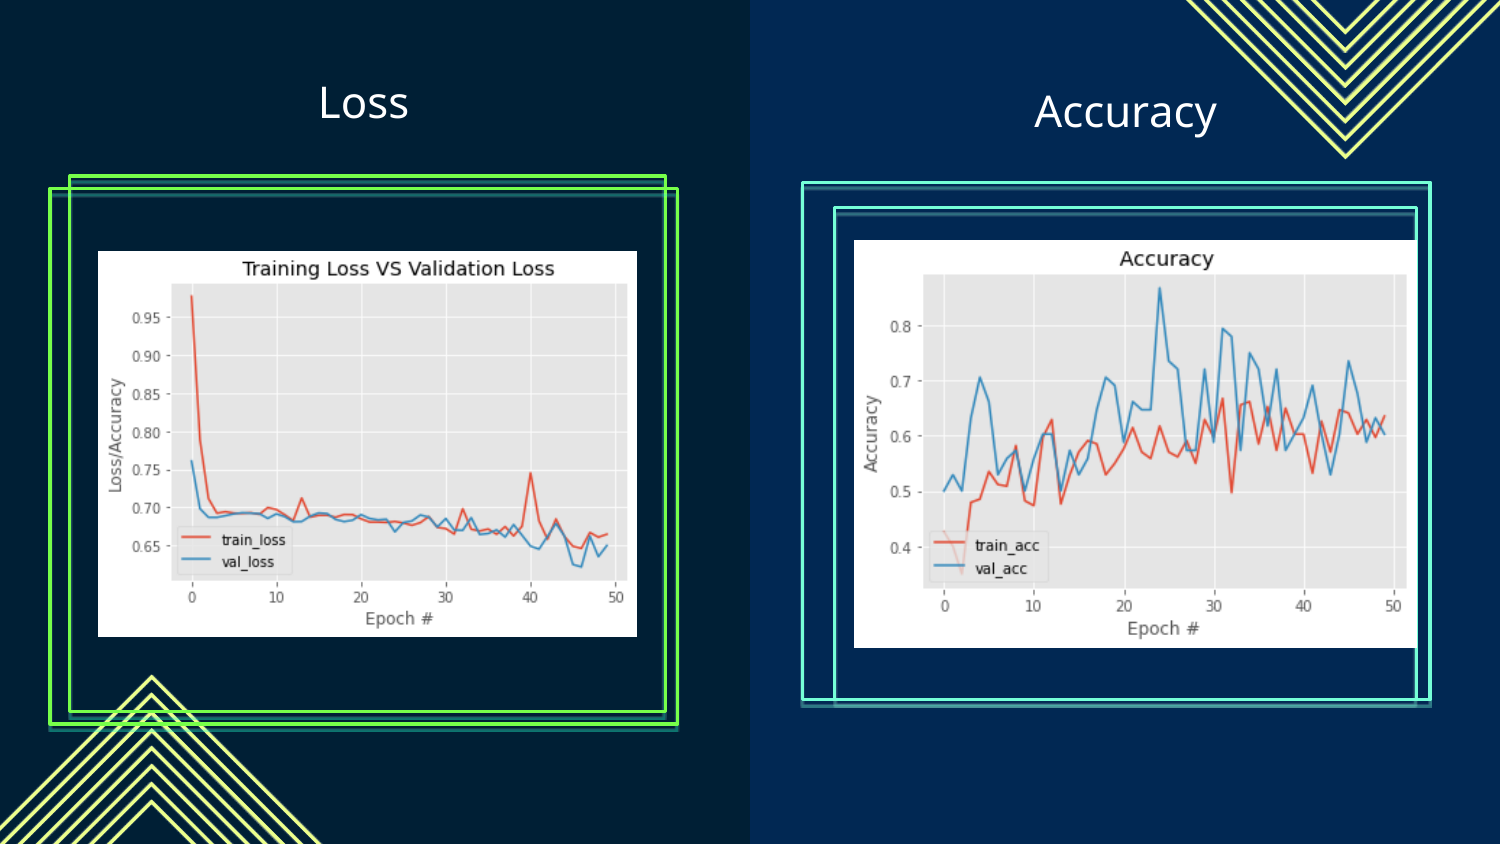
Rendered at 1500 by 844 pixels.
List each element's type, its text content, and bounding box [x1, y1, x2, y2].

picture [854, 240, 1417, 648]
text_box Accuracy [855, 66, 1397, 155]
picture [98, 251, 637, 637]
text_box Loss [93, 56, 635, 145]
